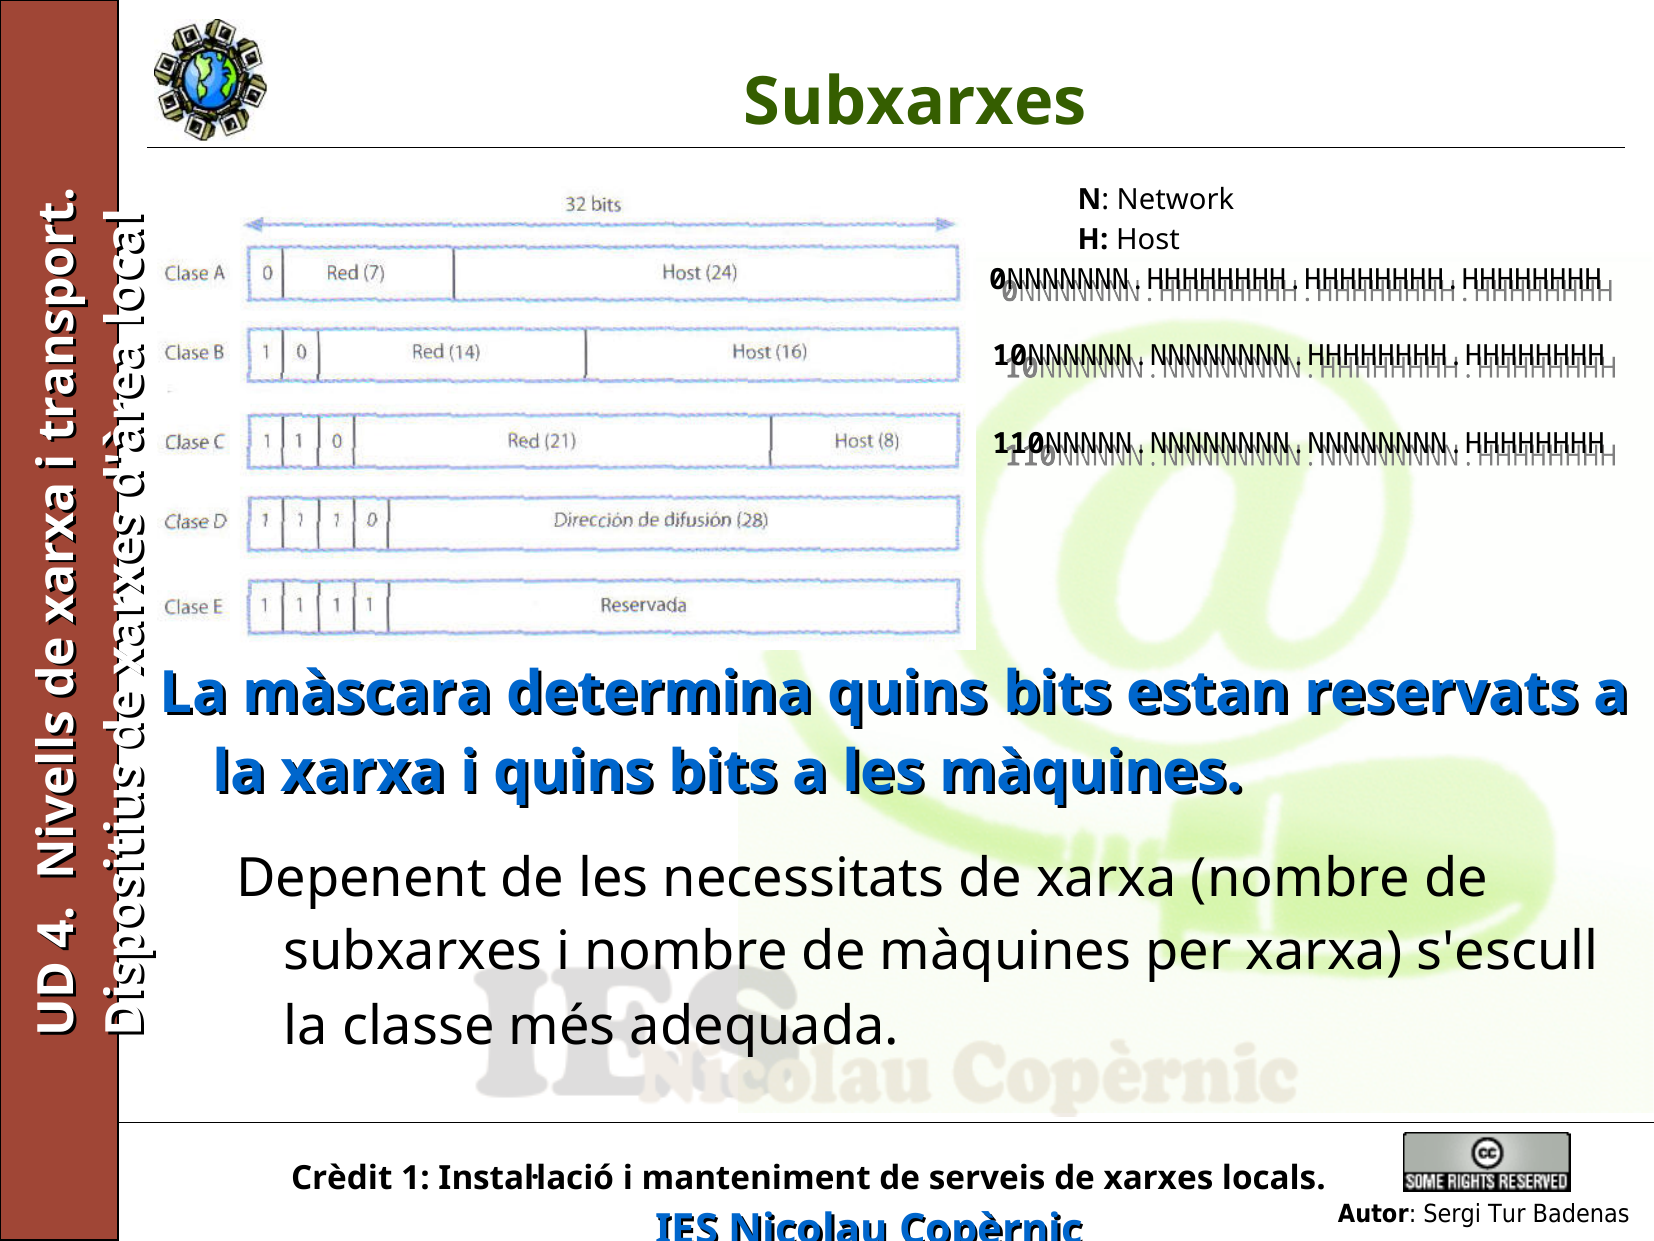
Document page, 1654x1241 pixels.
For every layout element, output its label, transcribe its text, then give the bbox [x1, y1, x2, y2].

text_box 110NNNNN.NNNNNNNN.NNNNNNNN.HHHHHHHH [977, 415, 1620, 461]
picture [1403, 1132, 1571, 1192]
text_box 10NNNNNN.NNNNNNNN.HHHHHHHH.HHHHHHHH [977, 326, 1620, 372]
picture [147, 176, 1654, 1117]
text_box 0NNNNNNN.HHHHHHHH.HHHHHHHH.HHHHHHHH [974, 250, 1625, 306]
picture [154, 19, 268, 142]
title Subxarxes [171, 49, 1654, 148]
text_box N: Network H: Host [1062, 171, 1238, 245]
list La màscara determina quins bits estan reservats a la xarxa i quins bits a les màquines. Depenent de les necessitats de xarxa (nombre de subxarxes i nombre de màquines per xarxa) s'escull la classe més adequada. [141, 650, 1630, 1078]
